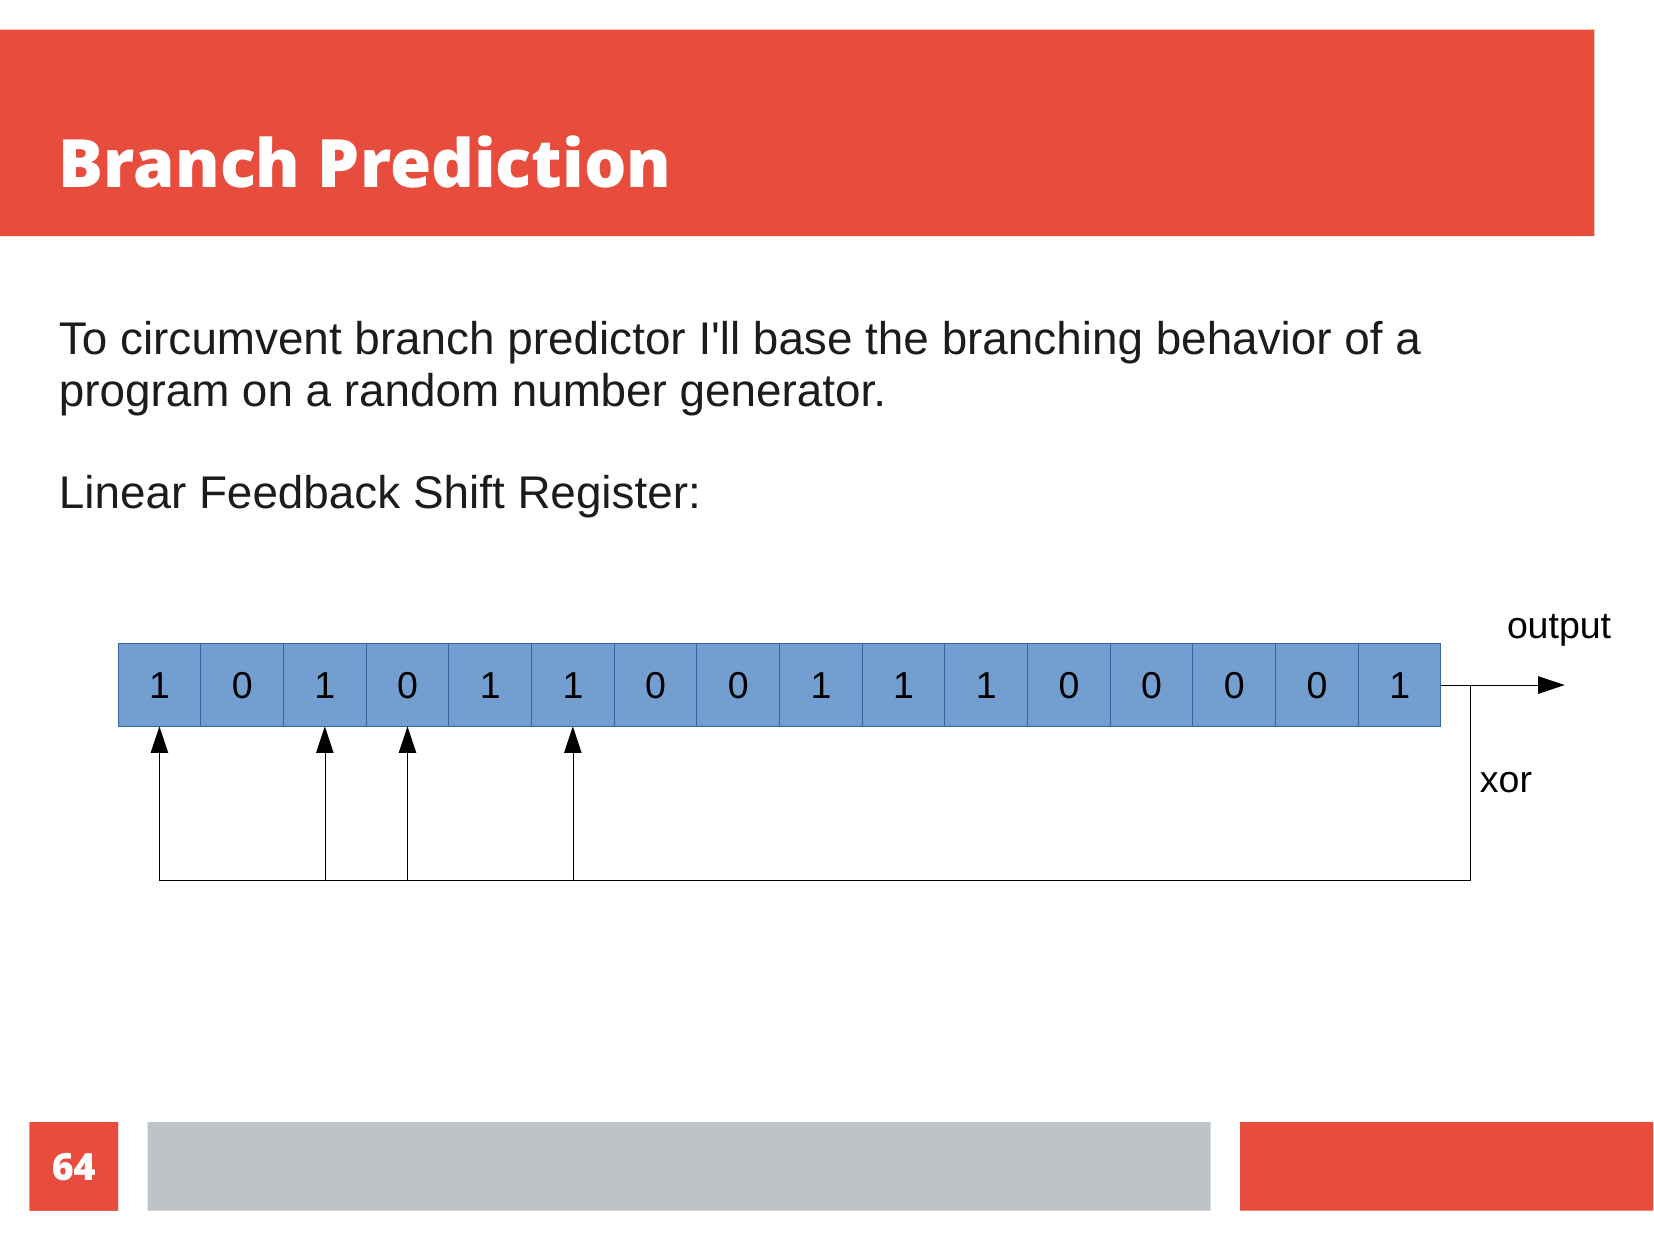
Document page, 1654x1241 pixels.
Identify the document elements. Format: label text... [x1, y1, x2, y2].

text_box output [1511, 596, 1607, 656]
text_box output [1512, 620, 1523, 636]
text_box 0 [366, 643, 448, 727]
text_box 0 [1110, 643, 1192, 727]
text_box To circumvent branch predictor I'll base the branching behavior of a program on a random number generator. Linear Feedback Shift Register: [59, 313, 1595, 727]
text_box 0 [1192, 643, 1275, 727]
text_box 1 [944, 643, 1027, 727]
text_box 1 [862, 643, 944, 727]
text_box 1 [118, 643, 200, 727]
text_box 0 [614, 643, 696, 727]
text_box 1 [448, 643, 531, 727]
text_box 1 [1358, 643, 1441, 727]
text_box 1 [531, 643, 614, 727]
title Branch Prediction [59, 59, 1595, 207]
text_box 0 [200, 643, 283, 727]
text_box 0 [696, 643, 779, 727]
text_box 1 [779, 643, 862, 727]
text_box 0 [1027, 643, 1110, 727]
text_box xor [1458, 750, 1554, 810]
text_box 0 [1275, 643, 1358, 727]
text_box 1 [283, 643, 366, 727]
